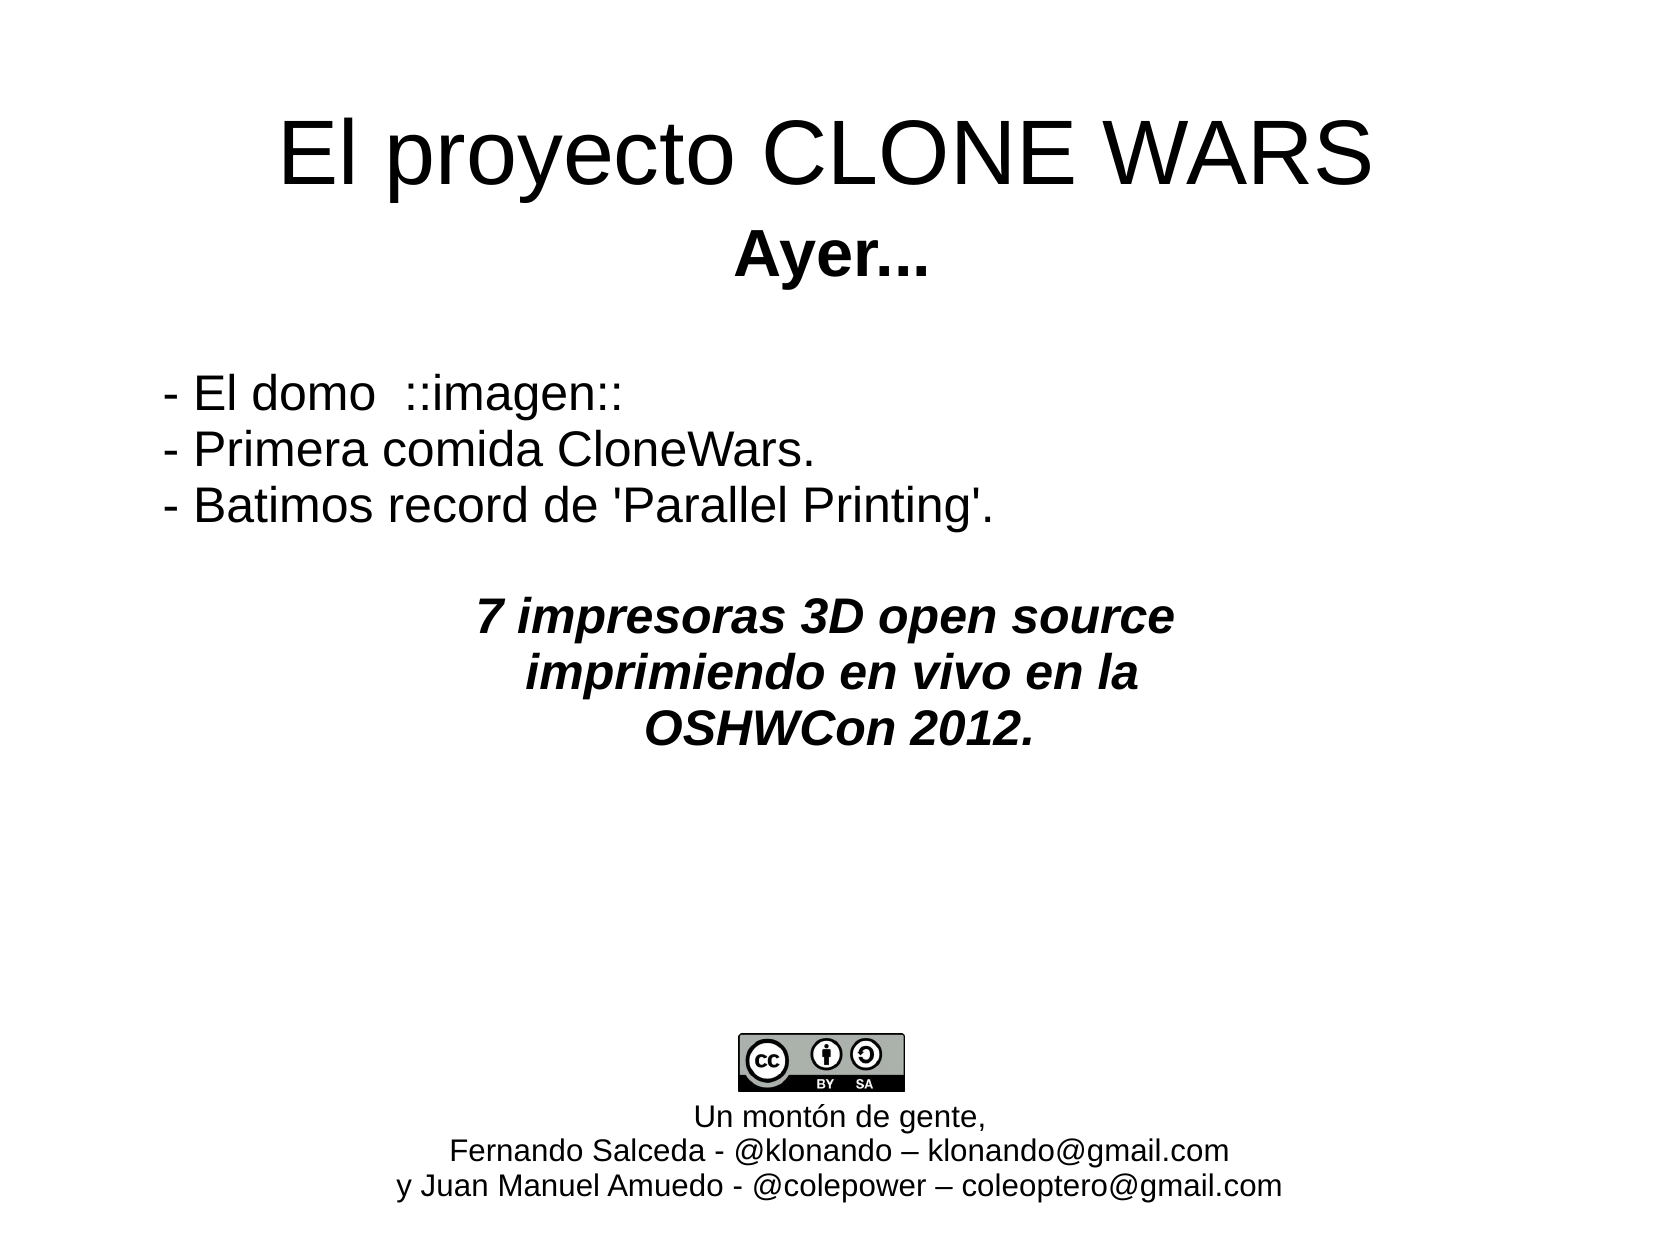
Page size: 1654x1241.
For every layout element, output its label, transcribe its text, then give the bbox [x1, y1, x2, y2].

subtitle Ayer... - El domo ::imagen:: - Primera comida CloneWars. - Batimos record de 'Parallel Printing'. 7 impresoras 3D open source imprimiendo en vivo en la OSHWCon 2012. [88, 216, 1577, 906]
text_box Un montón de gente, Fernando Salceda - @klonando – klonando@gmail.com y Juan Manuel Amuedo - @colepower – coleoptero@gmail.com [381, 1091, 1300, 1211]
picture [738, 1033, 905, 1091]
title El proyecto CLONE WARS [82, 49, 1571, 257]
